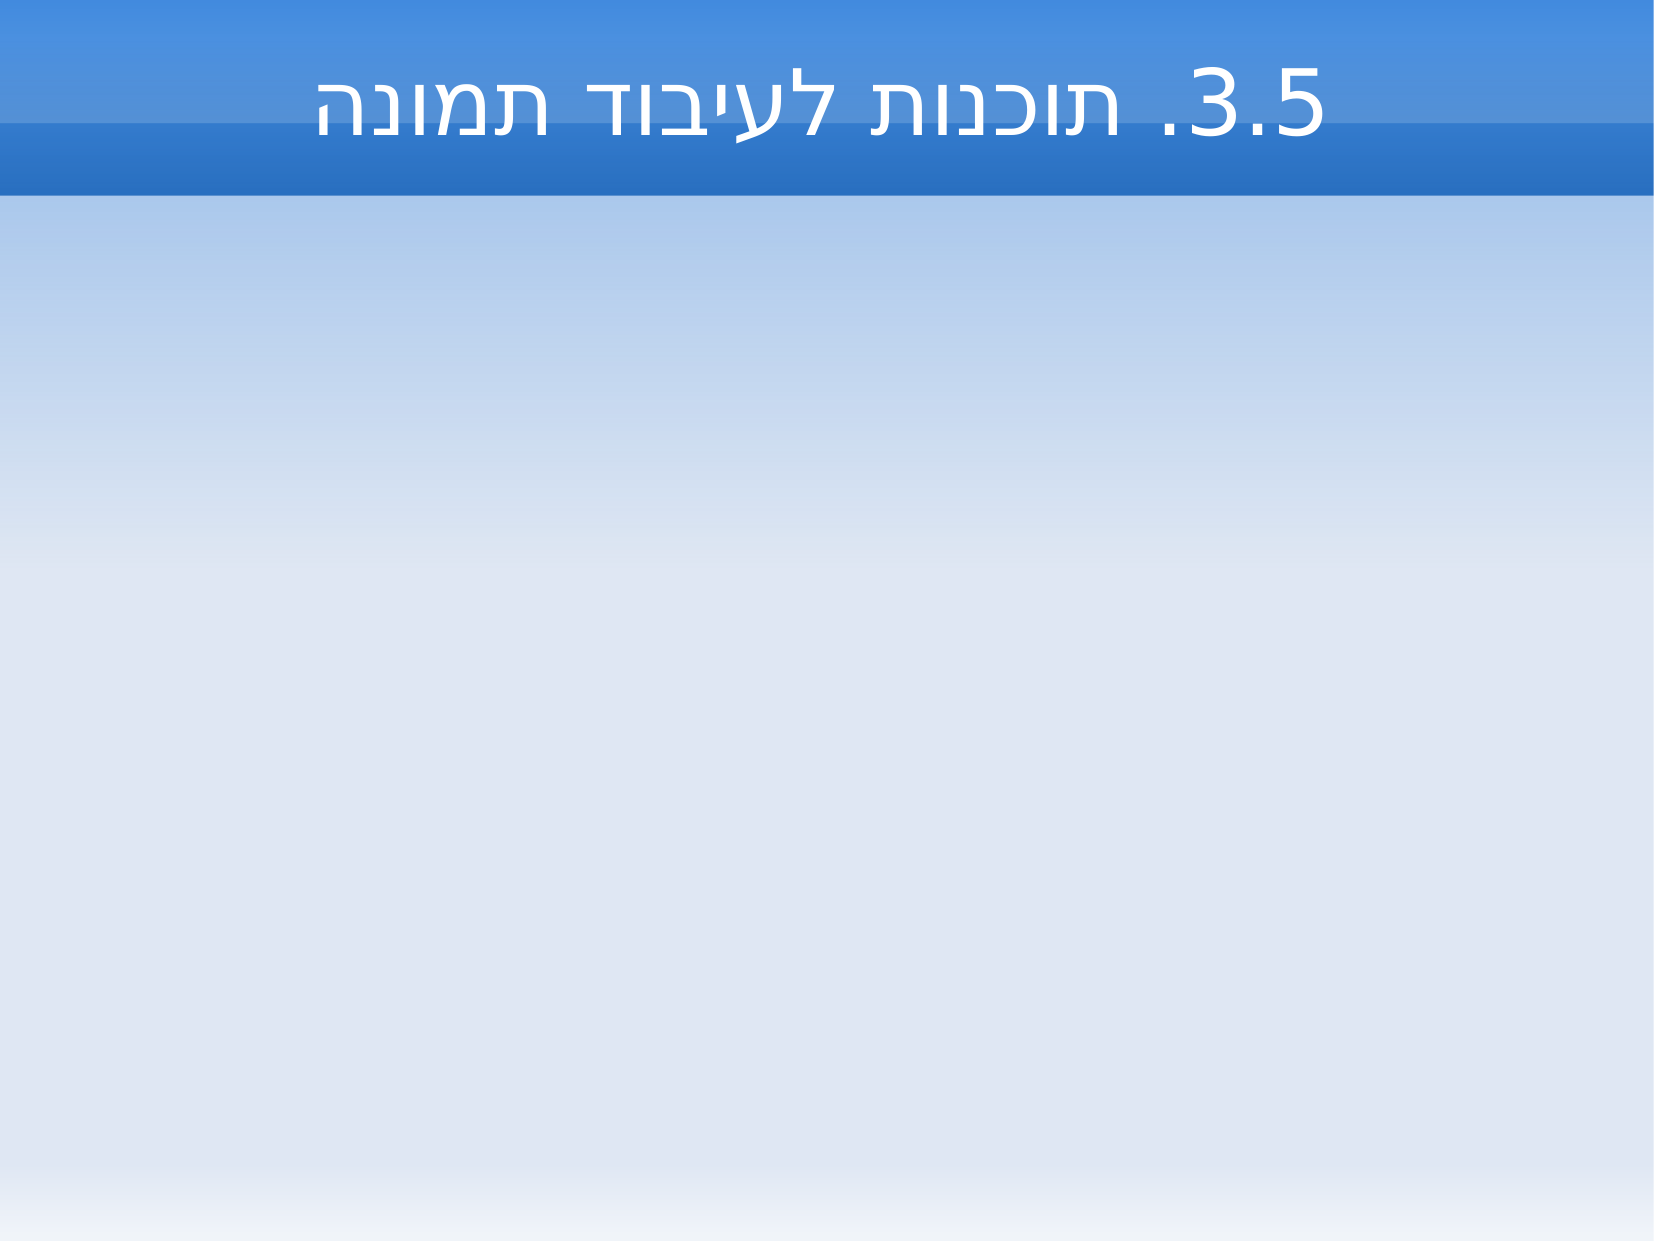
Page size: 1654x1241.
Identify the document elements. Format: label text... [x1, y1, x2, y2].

title 3.5. תוכנות לעיבוד תמונה [76, 7, 1565, 200]
picture [0, 0, 1654, 1241]
